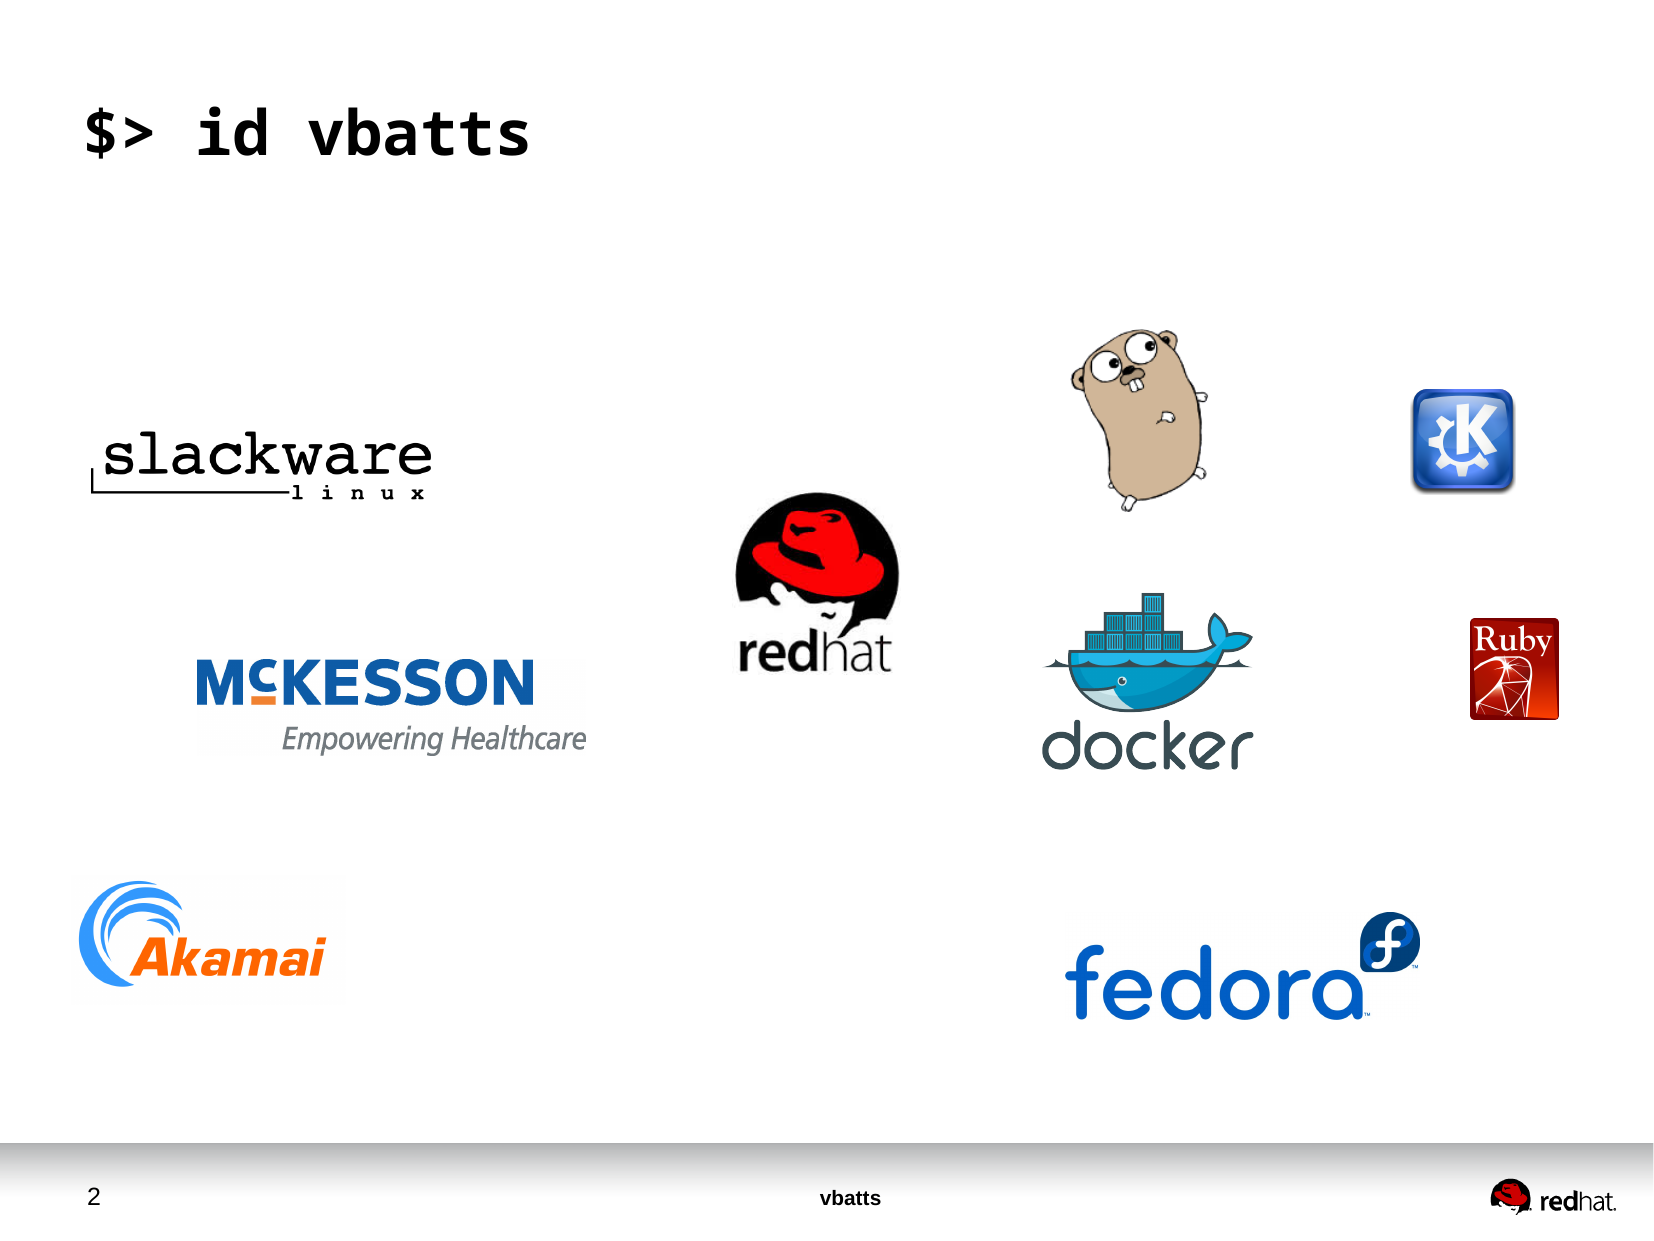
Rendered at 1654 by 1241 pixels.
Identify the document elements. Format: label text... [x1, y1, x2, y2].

picture [75, 419, 457, 516]
picture [1470, 618, 1559, 721]
picture [0, 1143, 1654, 1241]
title $> id vbatts [82, 37, 1571, 226]
picture [1003, 554, 1291, 811]
picture [71, 875, 346, 1006]
picture [1410, 389, 1516, 496]
picture [197, 659, 586, 756]
picture [732, 490, 901, 676]
picture [1065, 912, 1420, 1021]
picture [1050, 329, 1231, 513]
